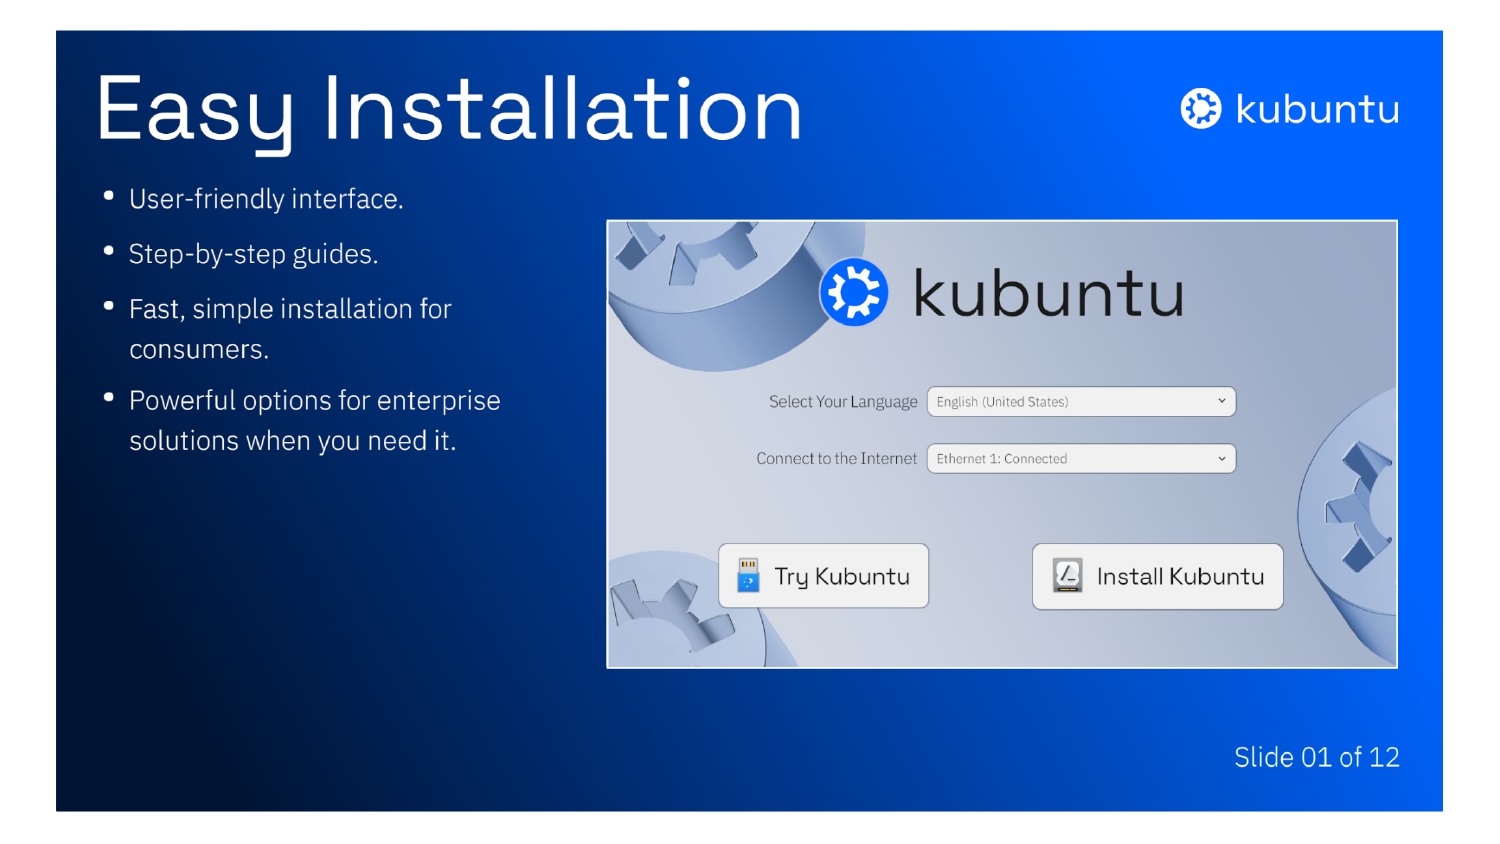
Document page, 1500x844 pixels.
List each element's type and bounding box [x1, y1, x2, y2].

picture [50, 24, 1449, 819]
